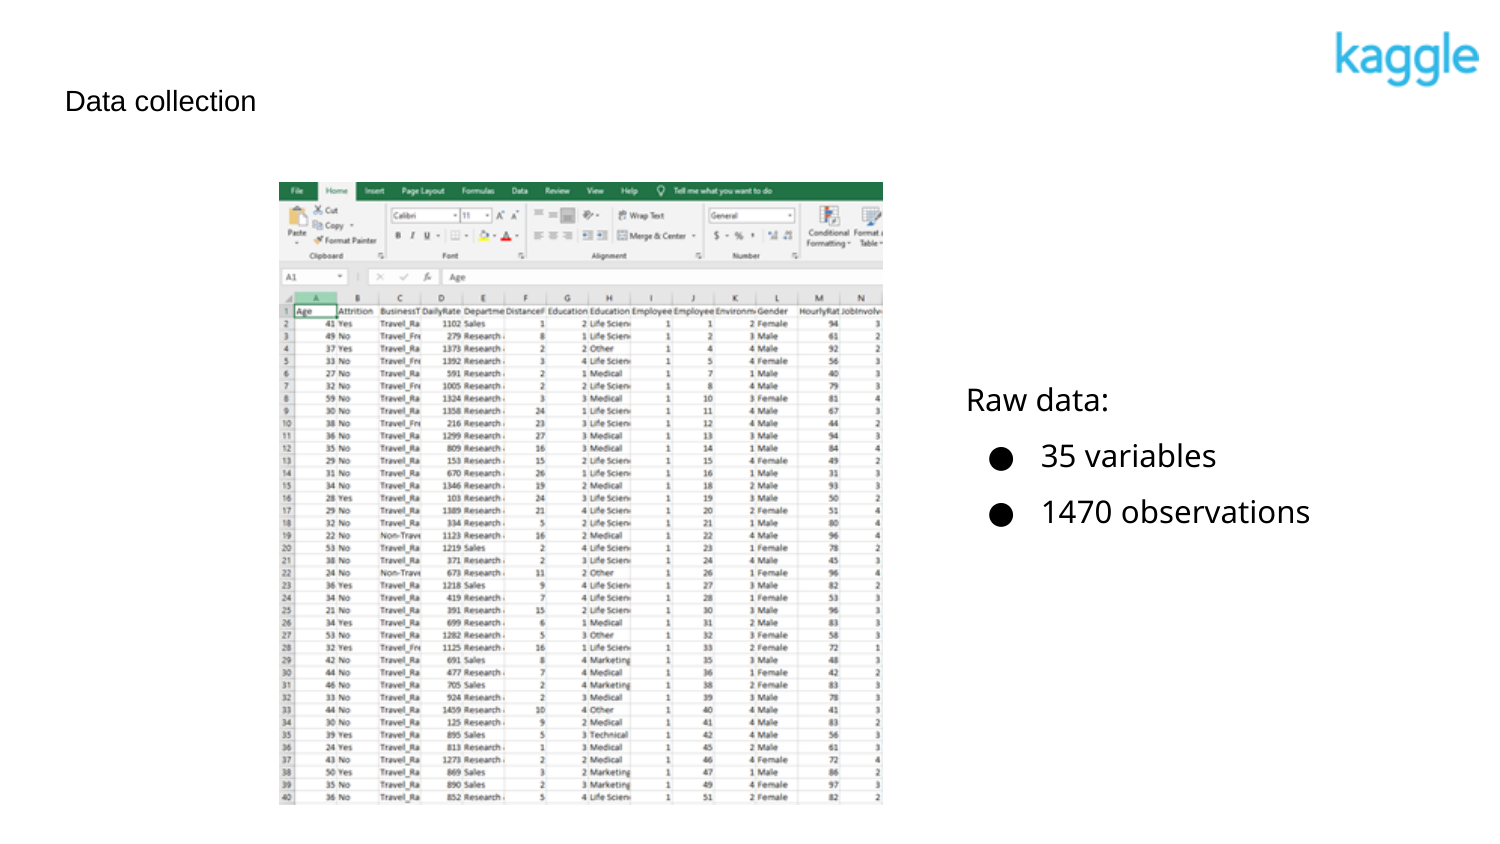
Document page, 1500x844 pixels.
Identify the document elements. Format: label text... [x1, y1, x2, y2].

text_box Raw data: 35 variables 1470 observations [950, 346, 1366, 546]
picture [279, 182, 883, 805]
picture [1328, 22, 1479, 94]
title Data collection [49, 67, 1448, 173]
